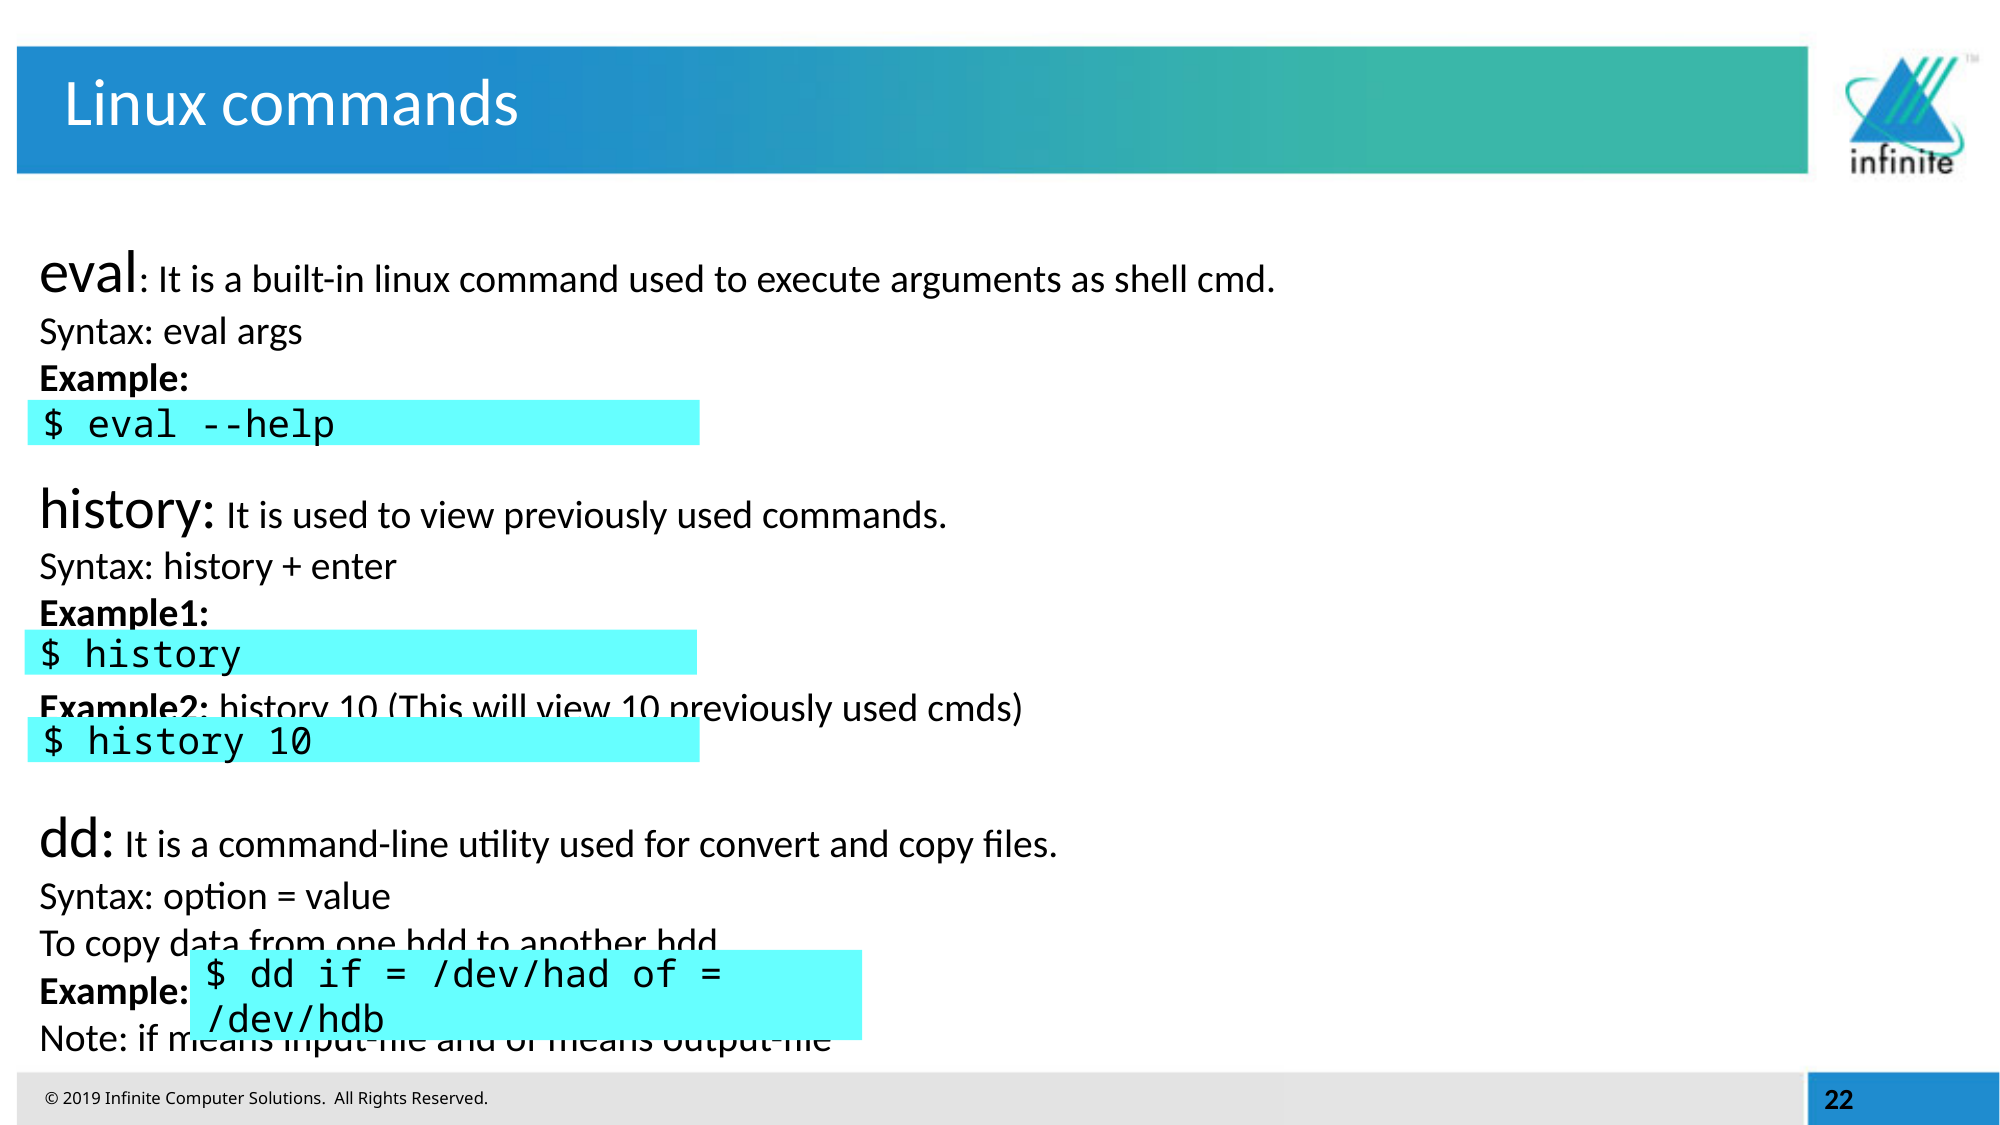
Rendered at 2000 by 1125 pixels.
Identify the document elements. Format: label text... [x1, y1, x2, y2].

text_box $ dd if = /dev/had of = /dev/hdb [190, 949, 863, 1041]
title Linux commands [49, 51, 1913, 182]
text_box $ history [24, 629, 697, 675]
text_box eval: It is a built-in linux command used to execute arguments as shell cmd. Syntax: eval args Example: history: It is used to view previously used commands. Syntax: history + enter Example1: Example2: history 10 (This will view 10 previously used cmds) dd: It is a command-line utility used for convert and copy files. Syntax: option = value To copy data from one hdd to another hdd Example: Note: if means input-file and of means output-file [24, 224, 1813, 1125]
text_box $ history 10 [27, 717, 700, 763]
picture [16, 0, 2000, 1125]
slide_number <number> [1813, 1073, 2000, 1125]
text_box $ eval --help [27, 399, 700, 446]
